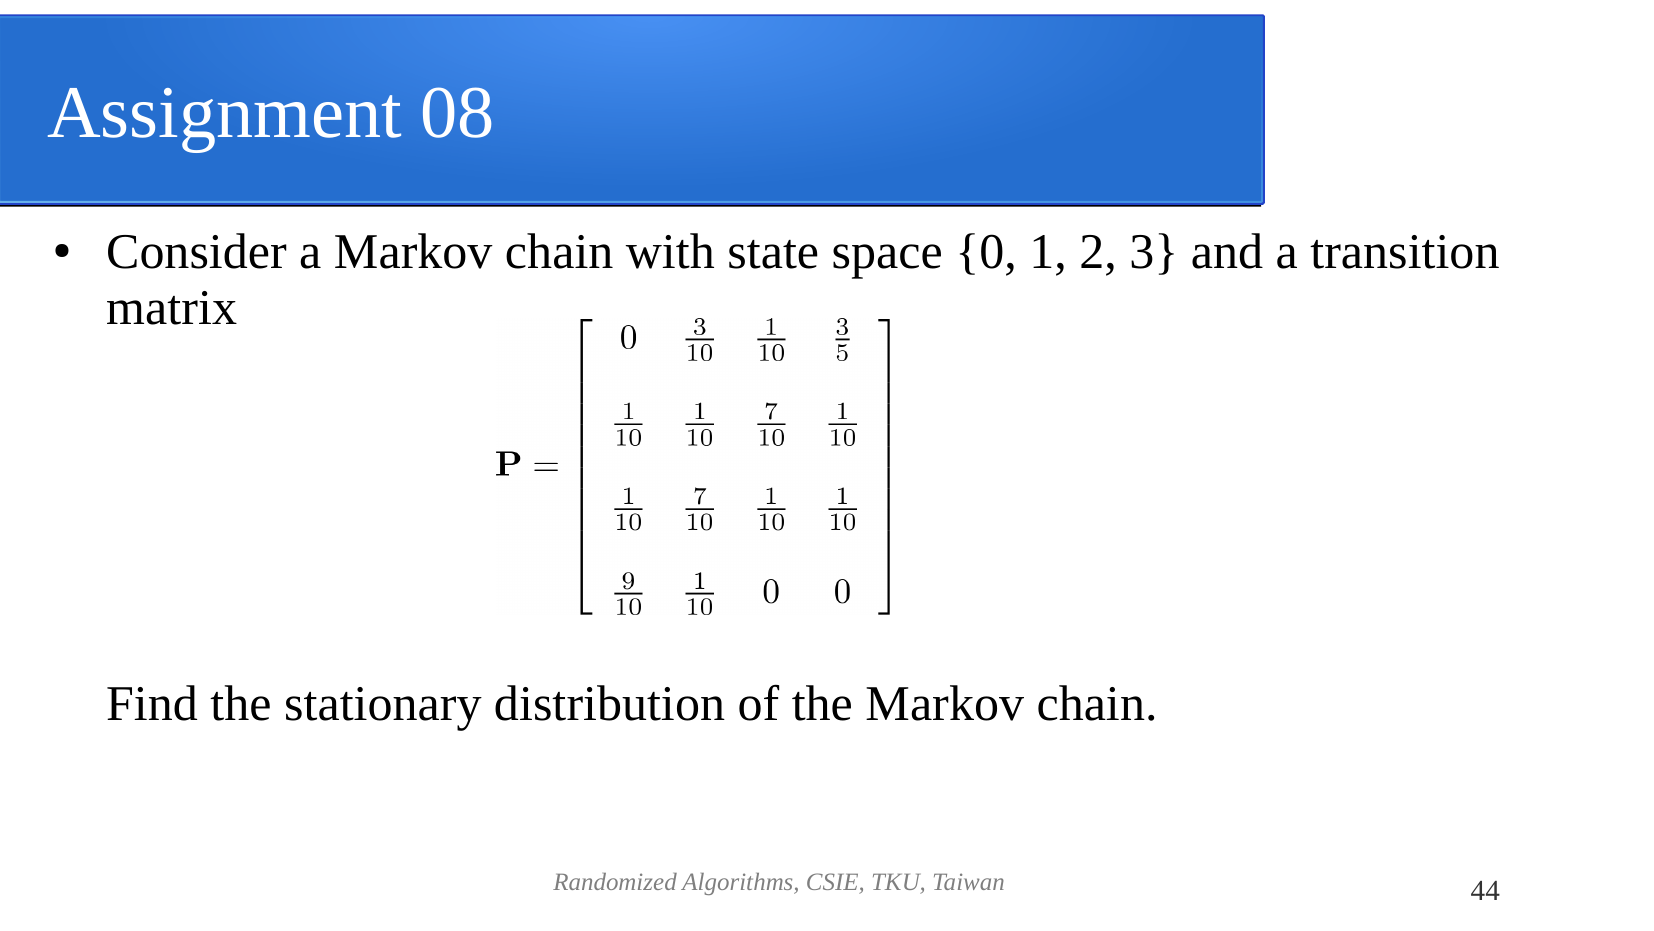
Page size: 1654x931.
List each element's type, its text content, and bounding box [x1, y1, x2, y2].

title Assignment 08 [47, 35, 1199, 189]
list Consider a Markov chain with state space {0, 1, 2, 3} and a transition matrix Find the stationary distribution of the Markov chain. [35, 224, 1524, 815]
picture [496, 318, 890, 615]
